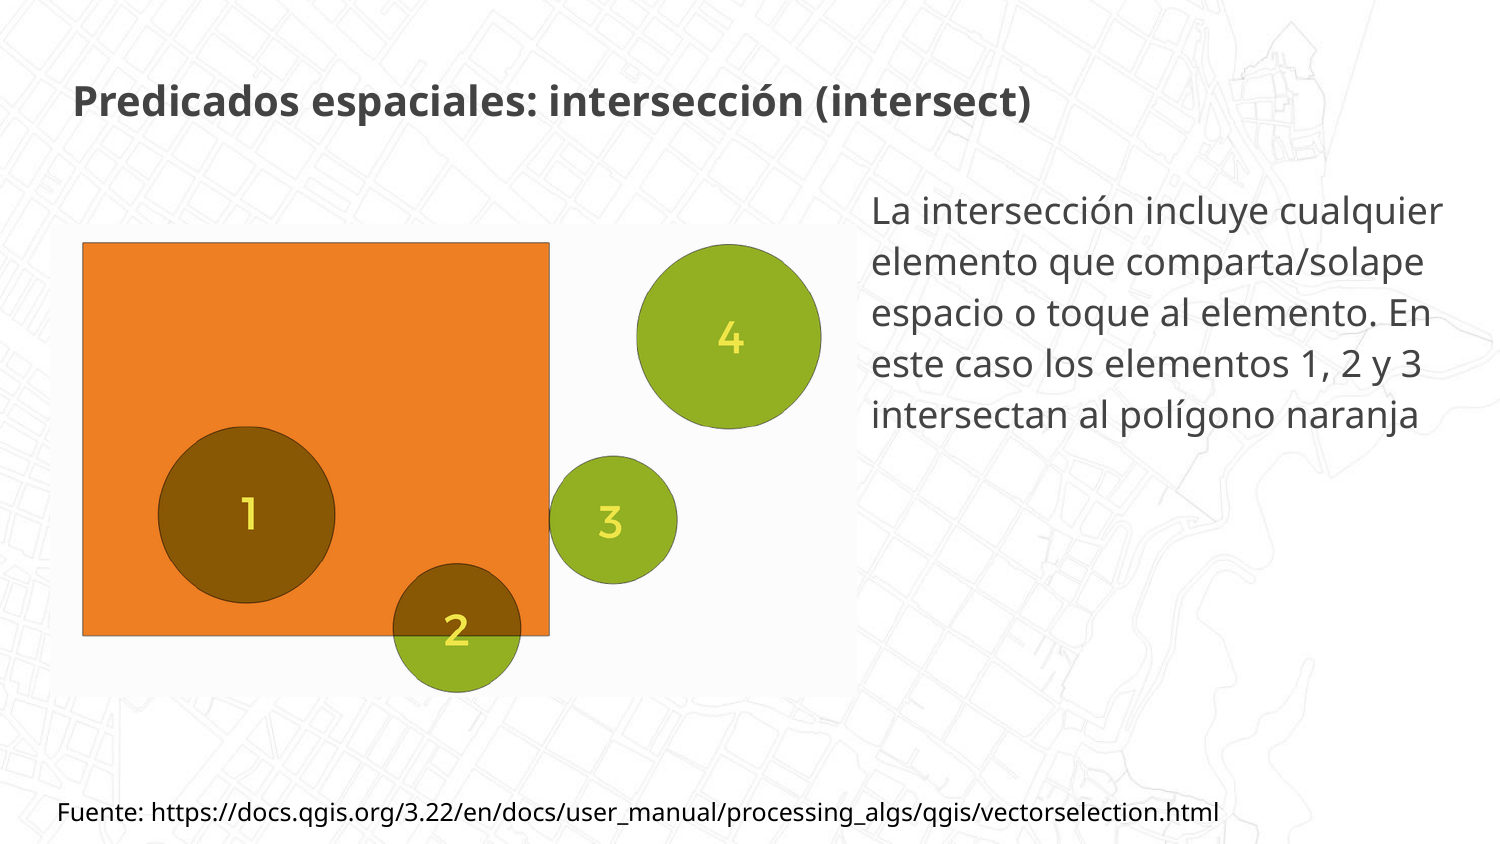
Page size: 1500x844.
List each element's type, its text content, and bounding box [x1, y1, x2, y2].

text_box Predicados espaciales: intersección (intersect) [57, 64, 1347, 198]
text_box Fuente: https://docs.qgis.org/3.22/en/docs/user_manual/processing_algs/qgis/vectorselection.html [42, 787, 1500, 844]
text_box La intersección incluye cualquier elemento que comparta/solape espacio o toque al elemento. En este caso los elementos 1, 2 y 3 intersectan al polígono naranja [856, 177, 1465, 709]
picture [0, 0, 1500, 844]
